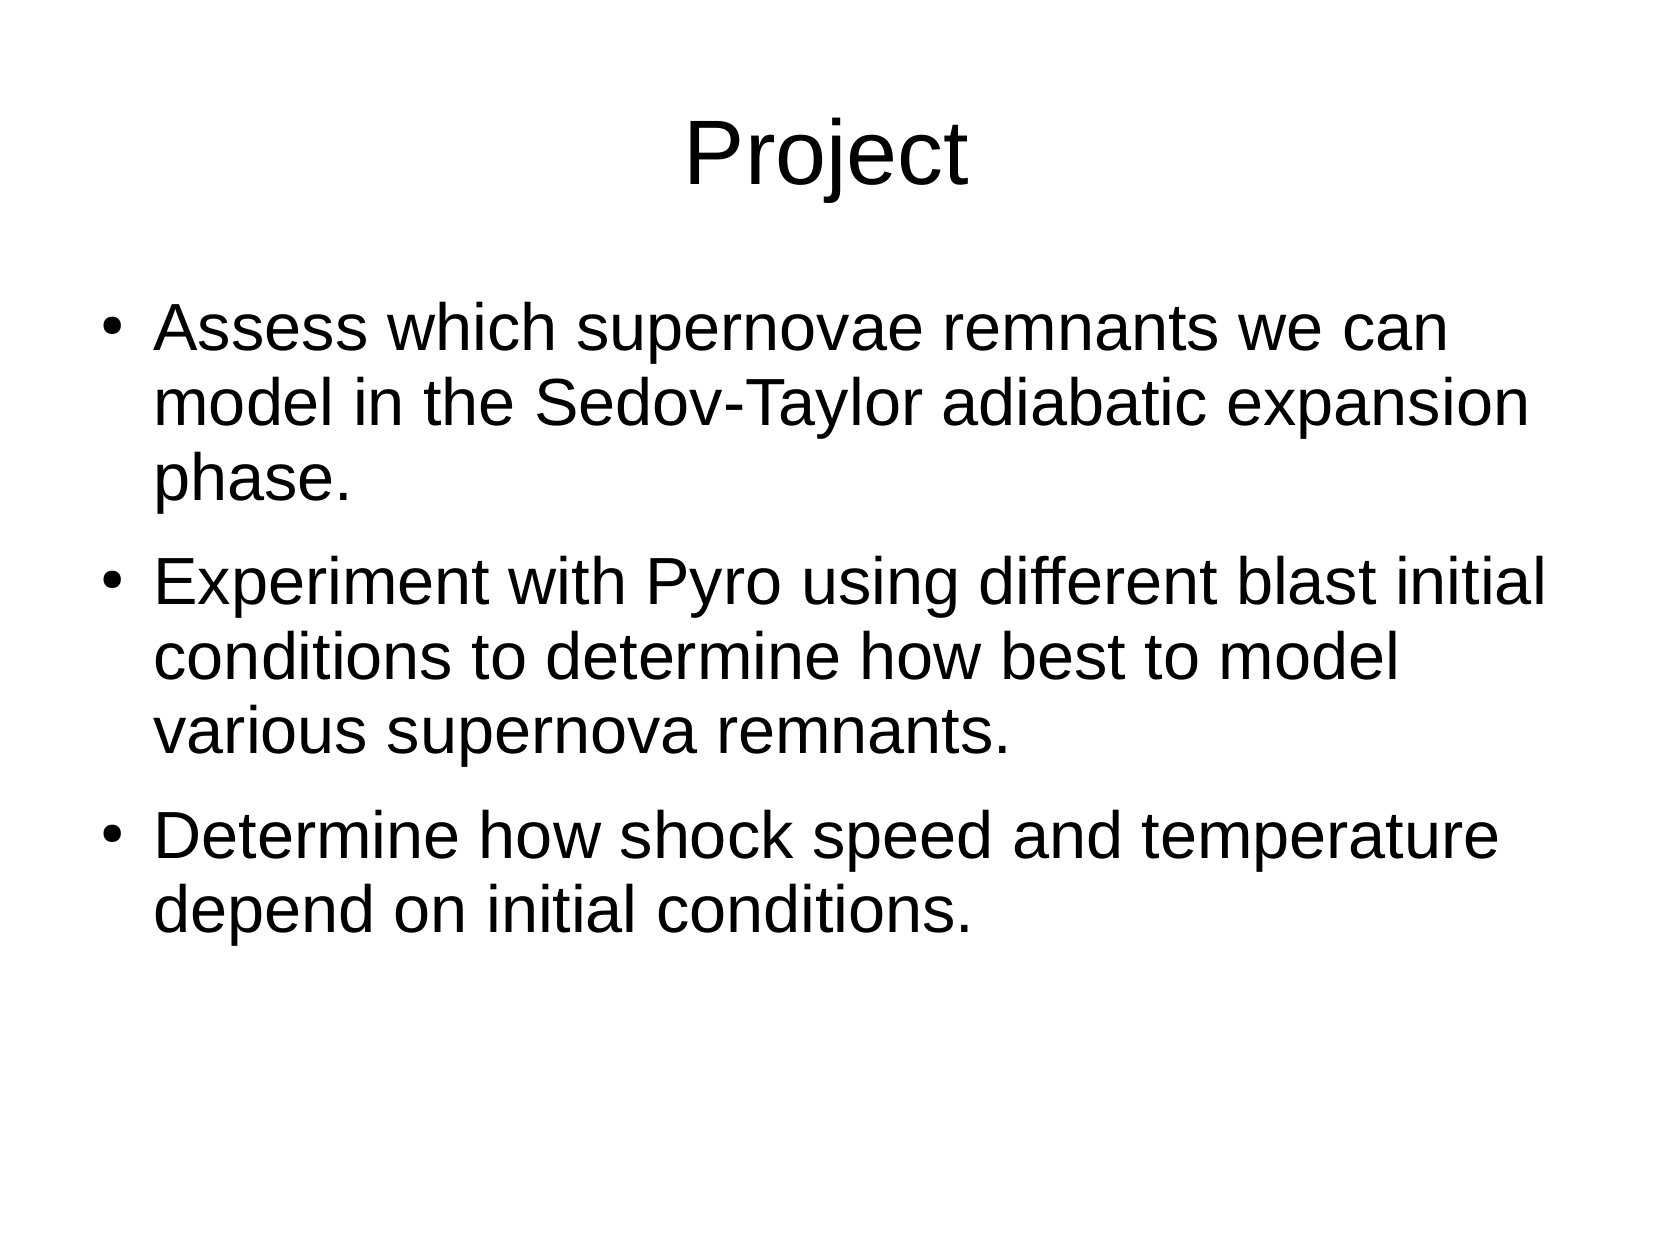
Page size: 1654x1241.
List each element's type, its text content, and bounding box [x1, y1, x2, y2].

list Assess which supernovae remnants we can model in the Sedov-Taylor adiabatic expansion phase. Experiment with Pyro using different blast initial conditions to determine how best to model various supernova remnants. Determine how shock speed and temperature depend on initial conditions. [82, 290, 1571, 1010]
title Project [82, 49, 1571, 257]
